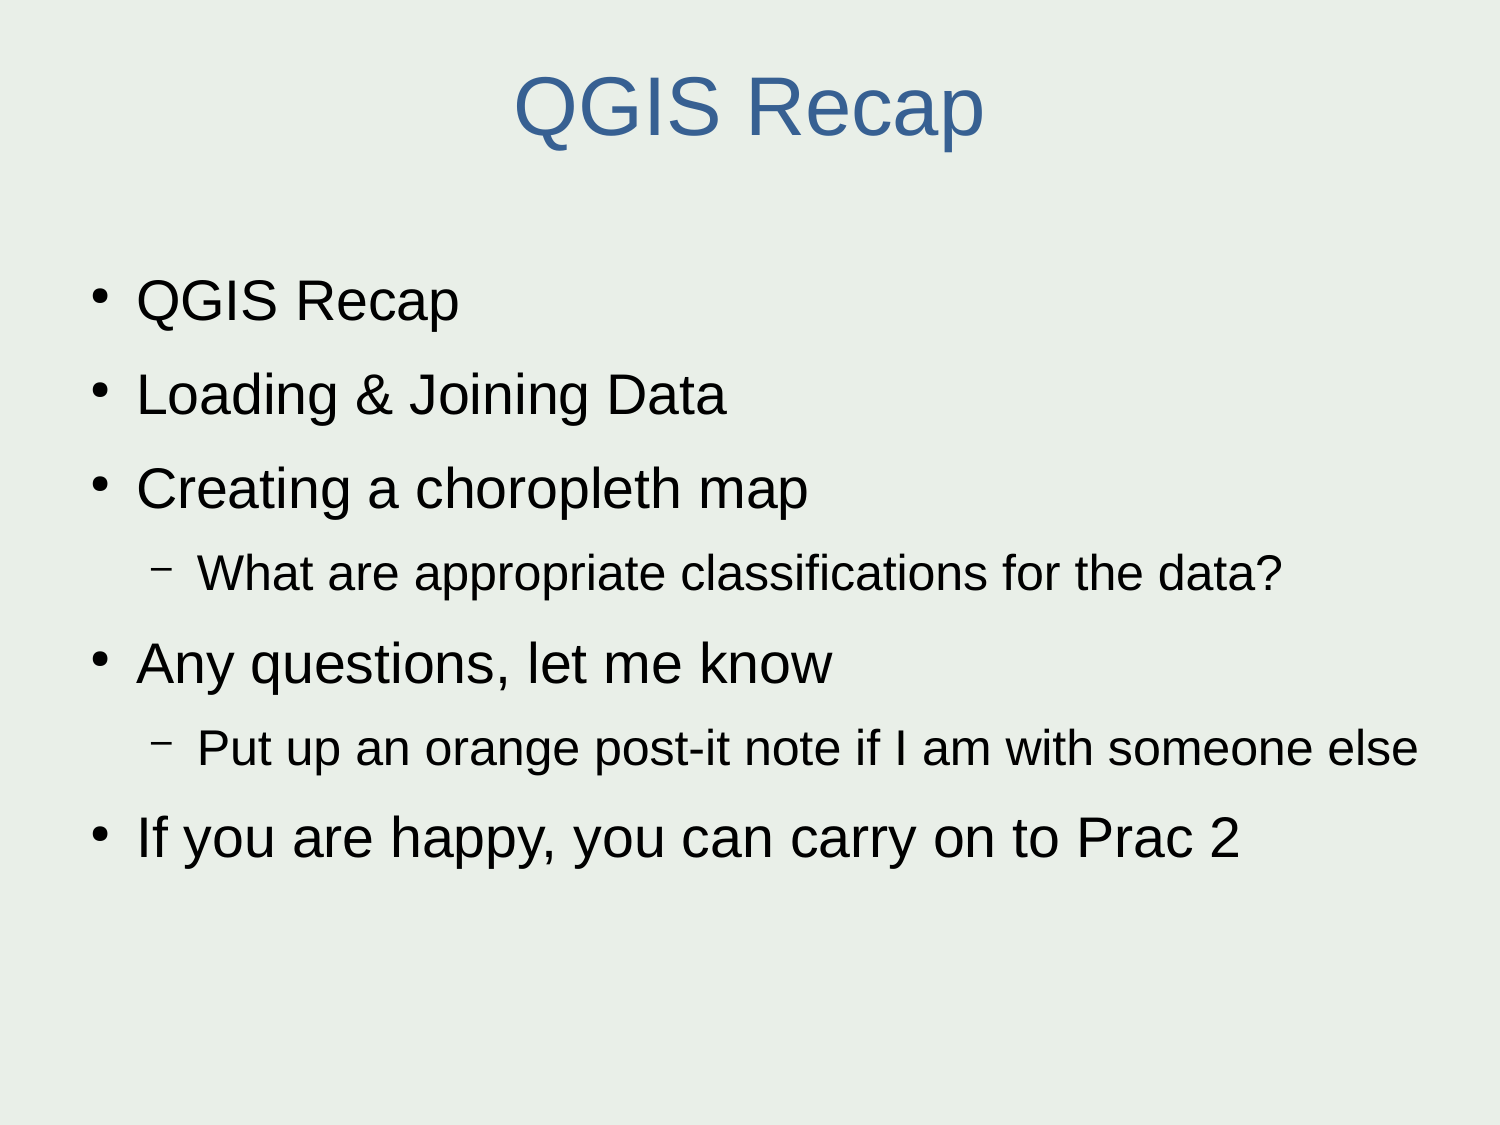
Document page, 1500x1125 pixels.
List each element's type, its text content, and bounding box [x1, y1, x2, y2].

text_box QGIS Recap [74, 45, 1425, 233]
list QGIS Recap Loading & Joining Data Creating a choropleth map What are appropriate classifications for the data? Any questions, let me know Put up an orange post-it note if I am with someone else If you are happy, you can carry on to Prac 2 [75, 263, 1425, 916]
